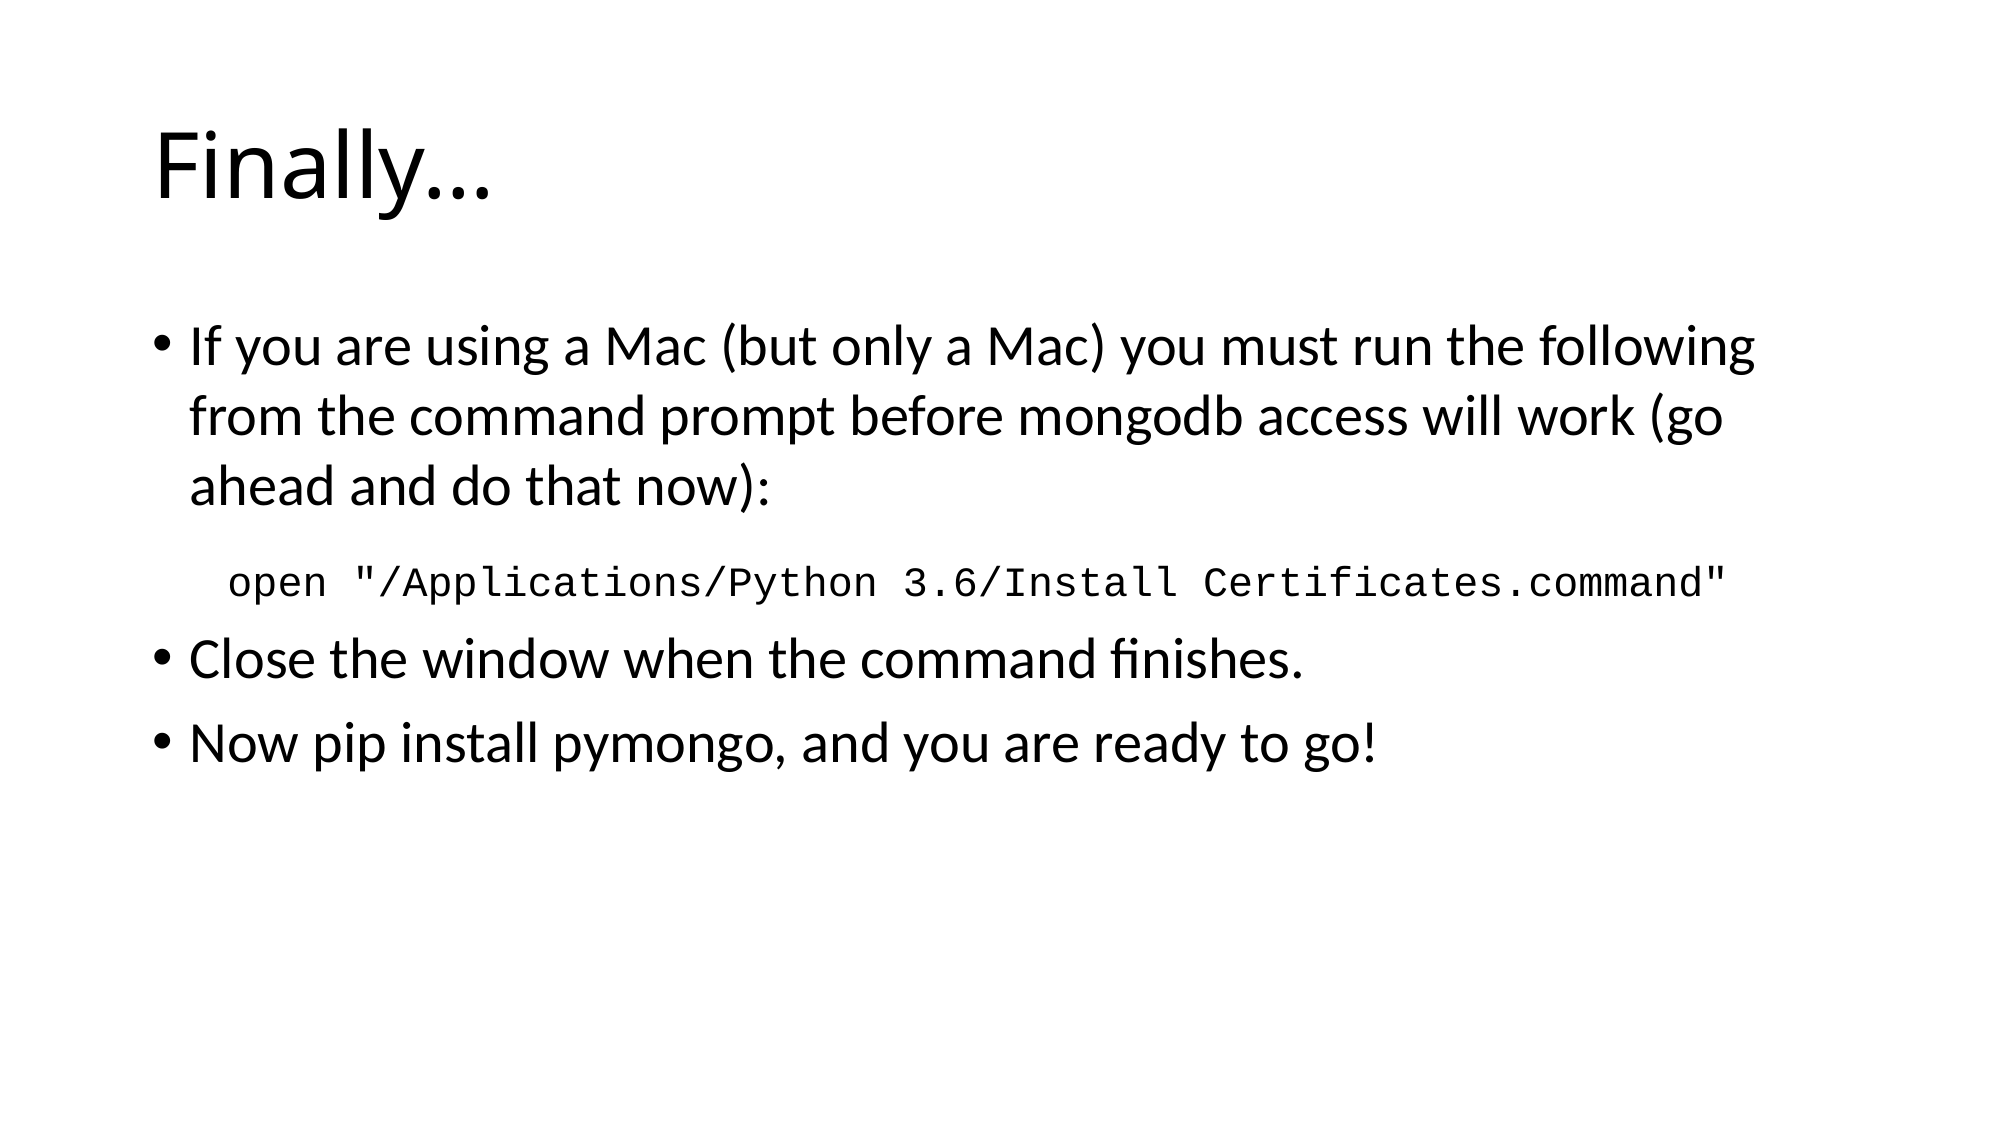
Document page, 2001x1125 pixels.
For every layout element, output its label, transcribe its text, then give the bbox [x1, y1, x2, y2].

title Finally… [137, 59, 1863, 278]
list If you are using a Mac (but only a Mac) you must run the following from the command prompt before mongodb access will work (go ahead and do that now): open "/Applications/Python 3.6/Install Certificates.command" Close the window when the command finishes. Now pip install pymongo, and you are ready to go! [137, 299, 1863, 1014]
